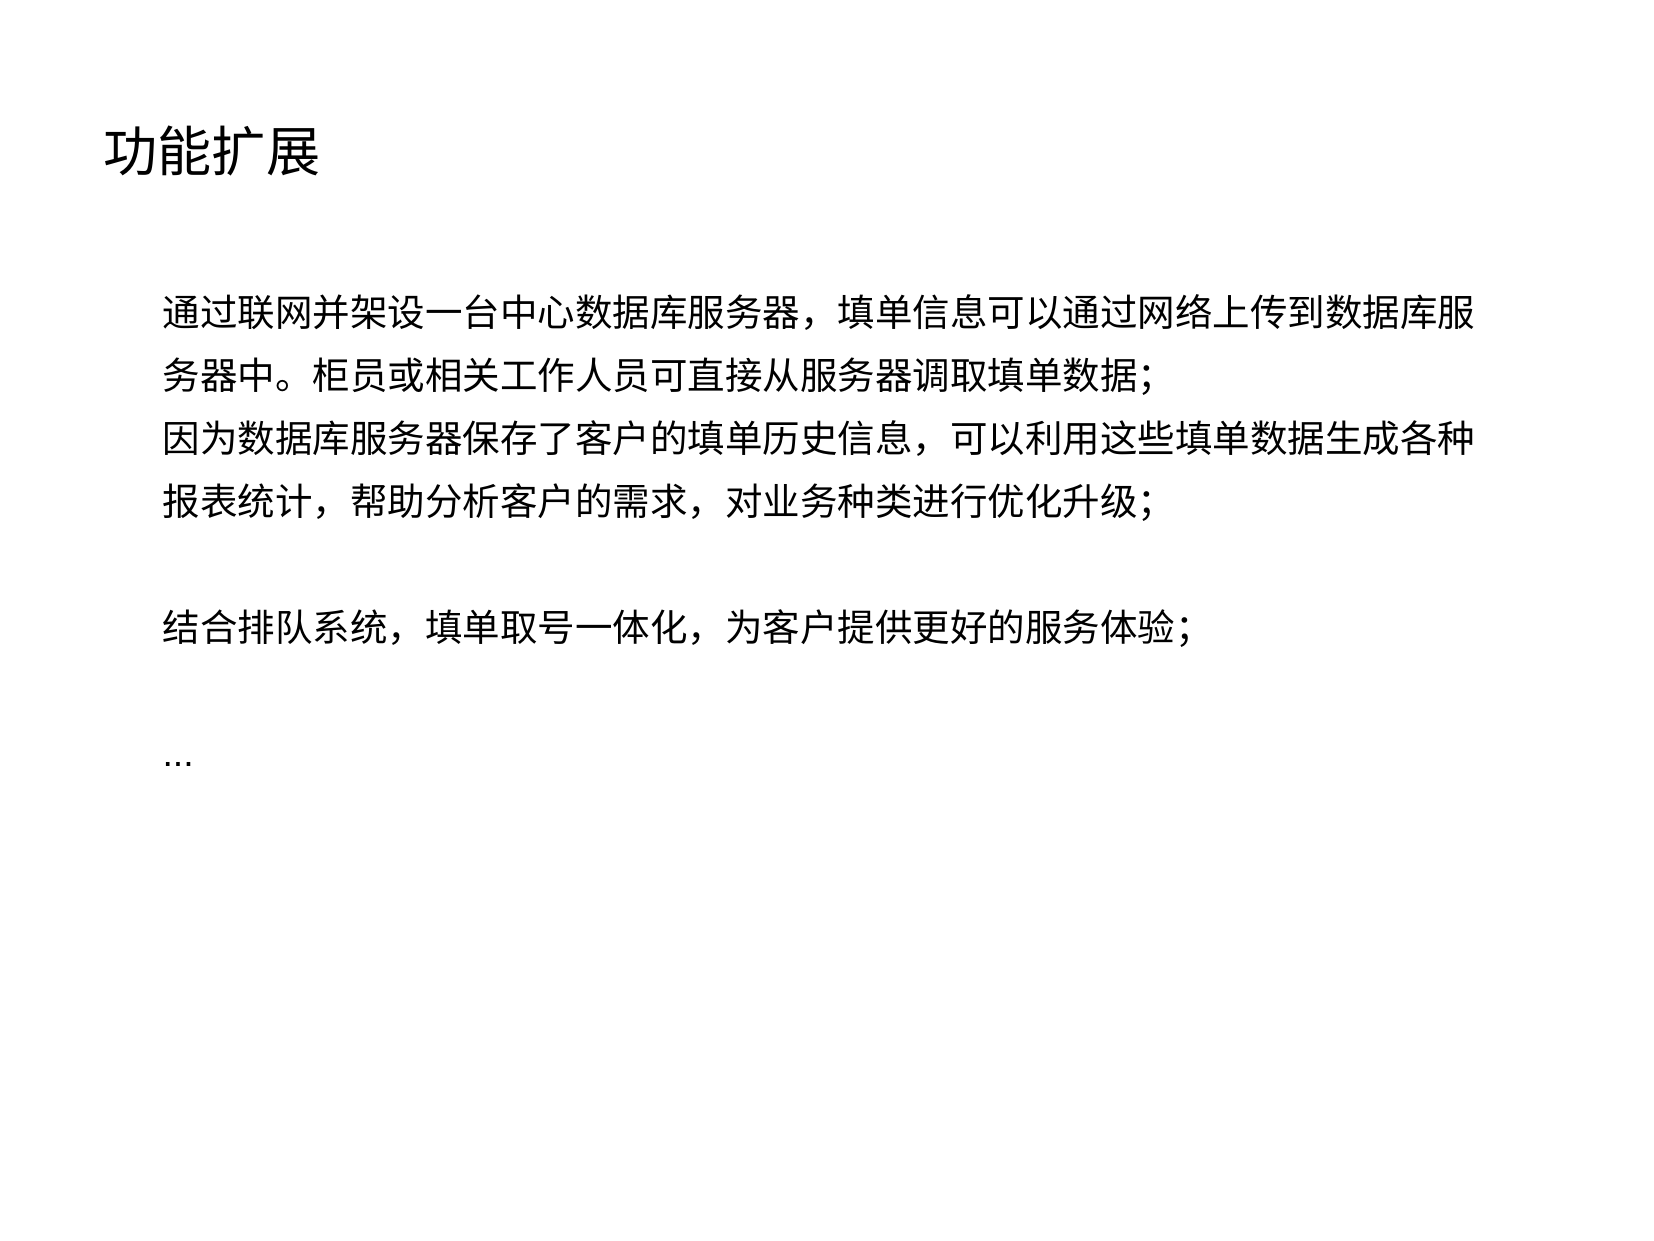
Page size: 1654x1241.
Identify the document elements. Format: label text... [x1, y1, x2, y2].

text_box 通过联网并架设一台中心数据库服务器，填单信息可以通过网络上传到数据库服 务器中。柜员或相关工作人员可直接从服务器调取填单数据； 因为数据库服务器保存了客户的填单历史信息，可以利用这些填单数据生成各种 报表统计，帮助分析客户的需求，对业务种类进行优化升级； 结合排队系统，填单取号一体化，为客户提供更好的服务体验； ... [147, 263, 1490, 777]
text_box 功能扩展 [88, 115, 335, 193]
